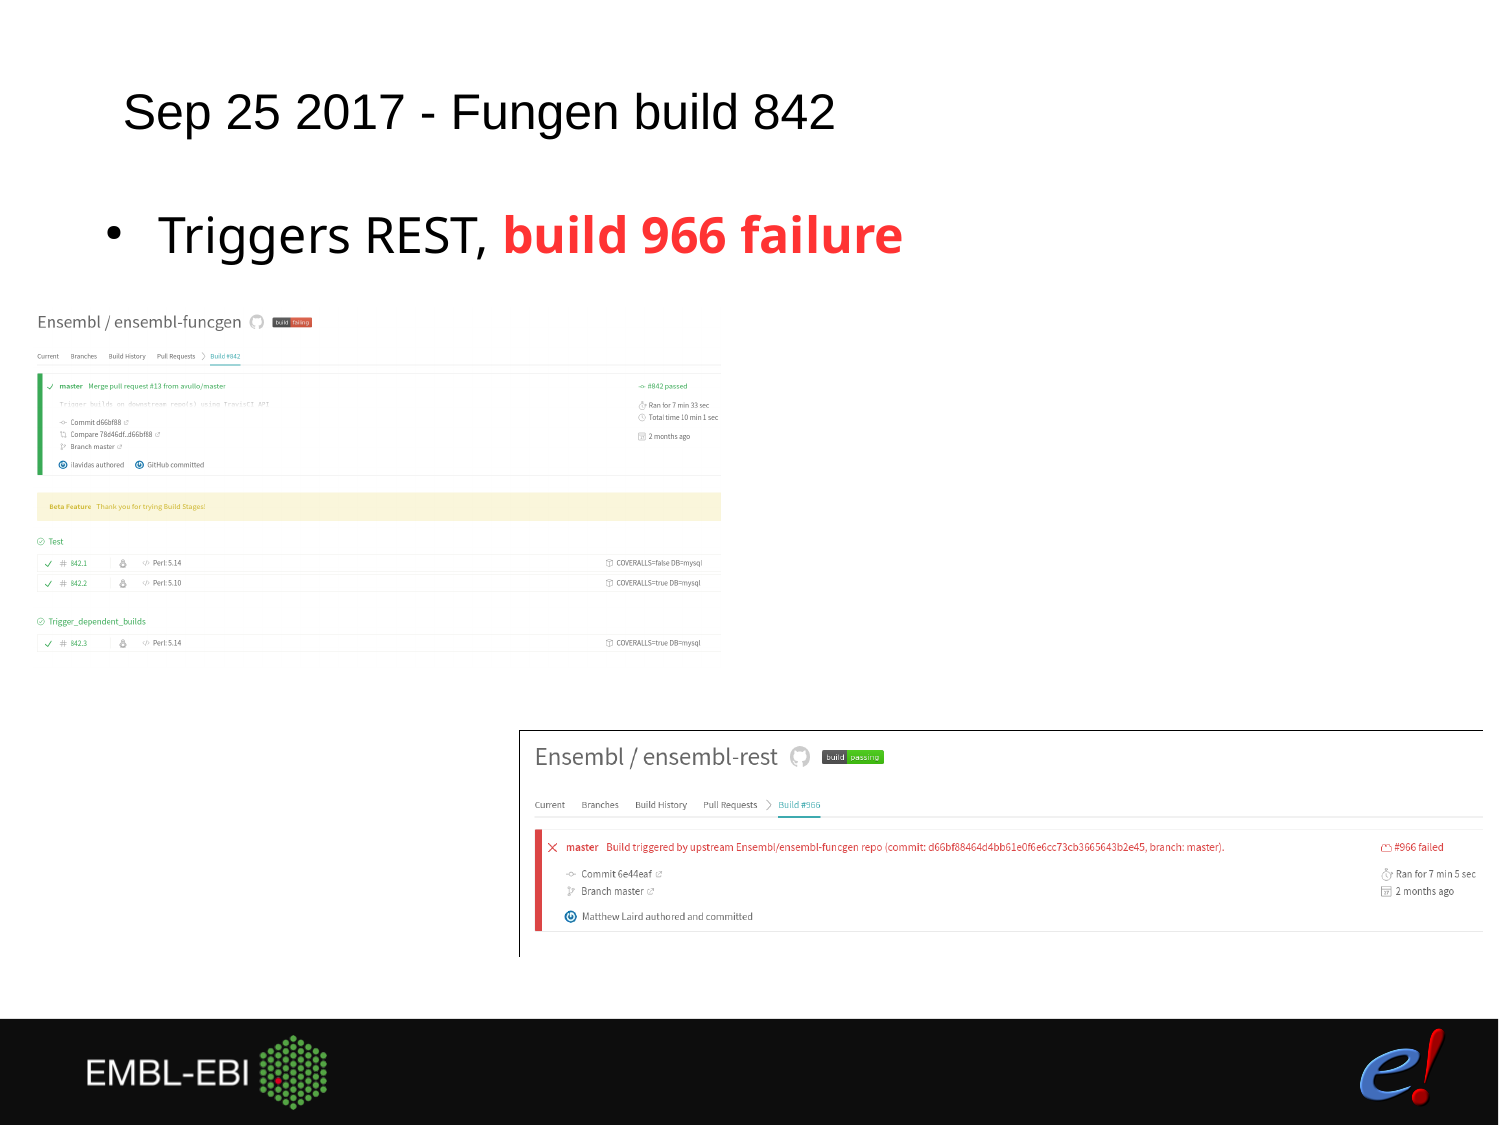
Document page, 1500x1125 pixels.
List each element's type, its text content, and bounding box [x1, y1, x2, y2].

title Sep 25 2017 - Fungen build 842 [87, 50, 1425, 175]
picture [519, 730, 1483, 957]
picture [1357, 1026, 1448, 1112]
list Triggers REST, build 966 failure [87, 200, 1425, 914]
picture [87, 1035, 327, 1110]
picture [33, 307, 721, 668]
